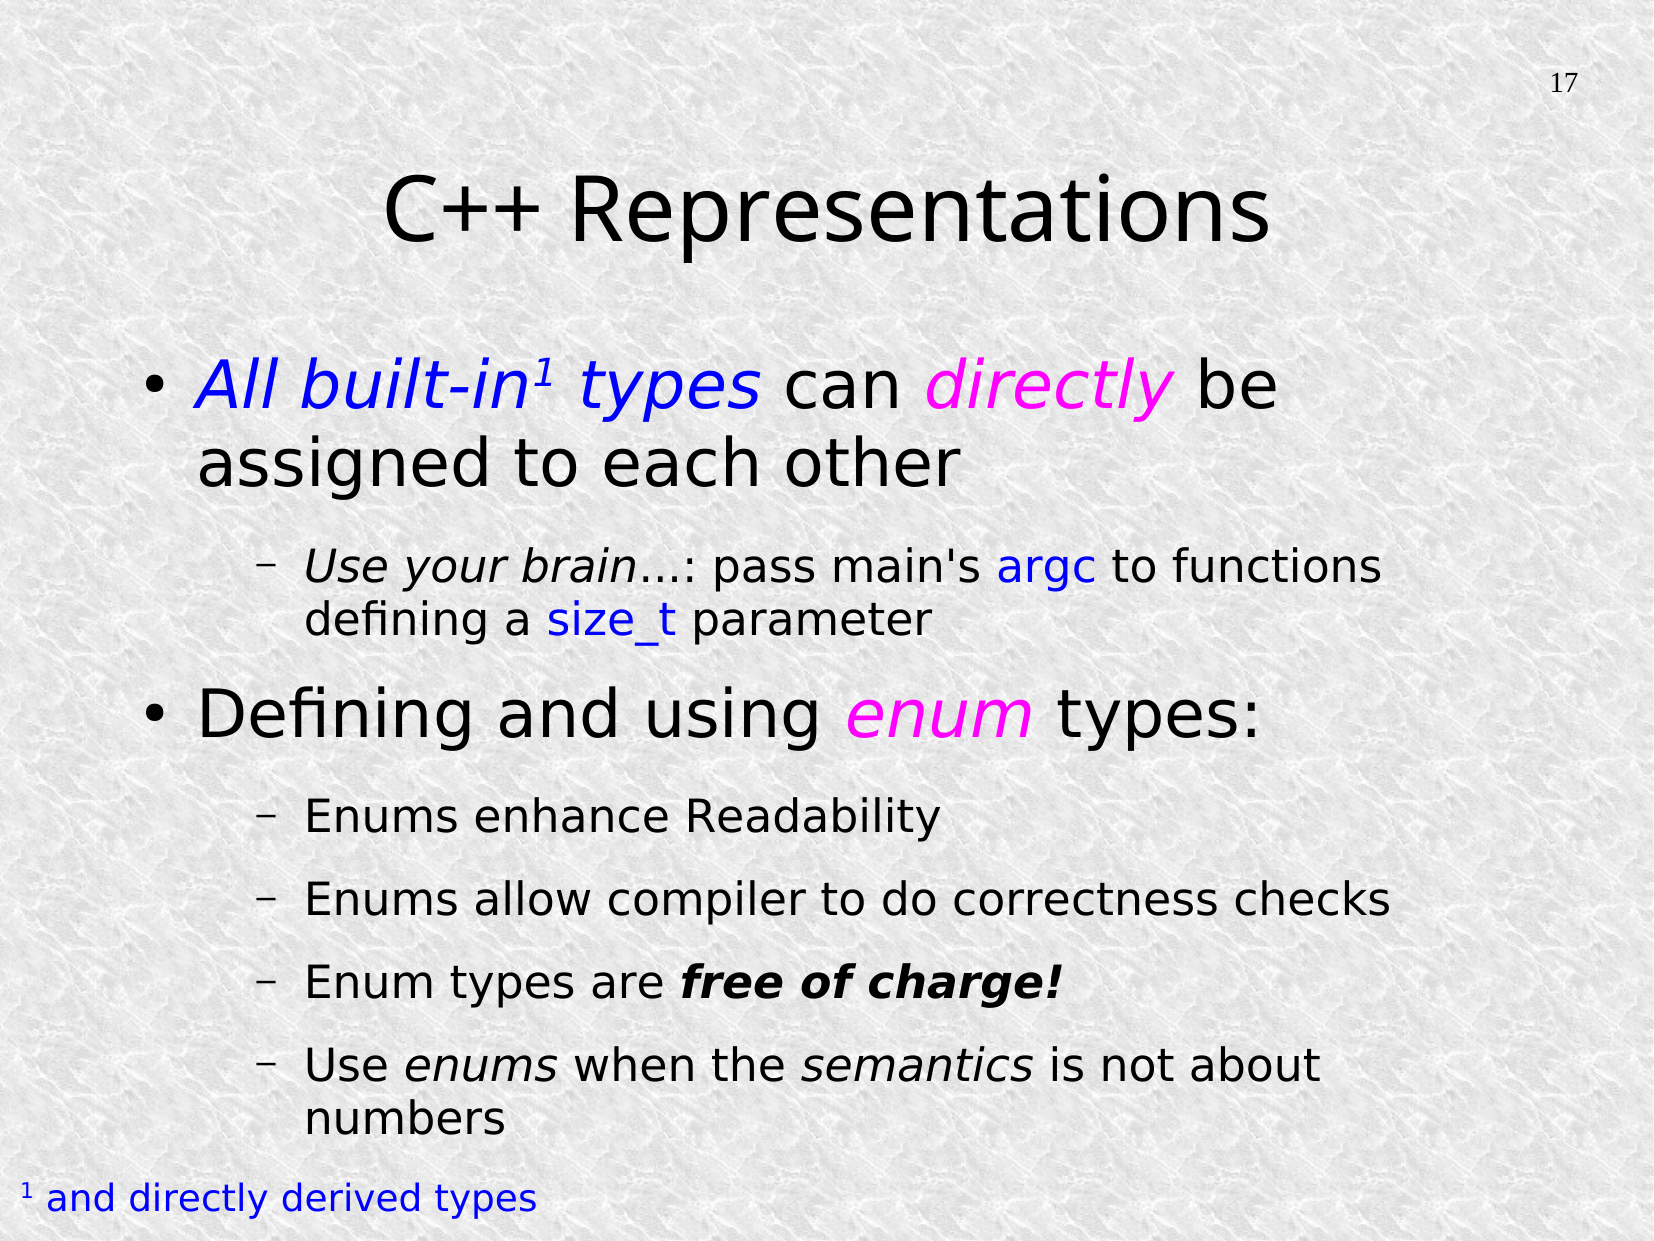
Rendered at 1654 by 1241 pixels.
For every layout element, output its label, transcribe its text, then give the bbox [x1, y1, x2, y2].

title C++ Representations [121, 102, 1534, 310]
picture [0, 0, 1654, 1241]
list All built-in1 types can directly be assigned to each other Use your brain...: pass main's argc to functions defining a size_t parameter Defining and using enum types: Enums enhance Readability Enums allow compiler to do correctness checks Enum types are free of charge! Use enums when the semantics is not about numbers [125, 346, 1538, 1146]
text_box 1 and directly derived types [20, 1176, 550, 1241]
